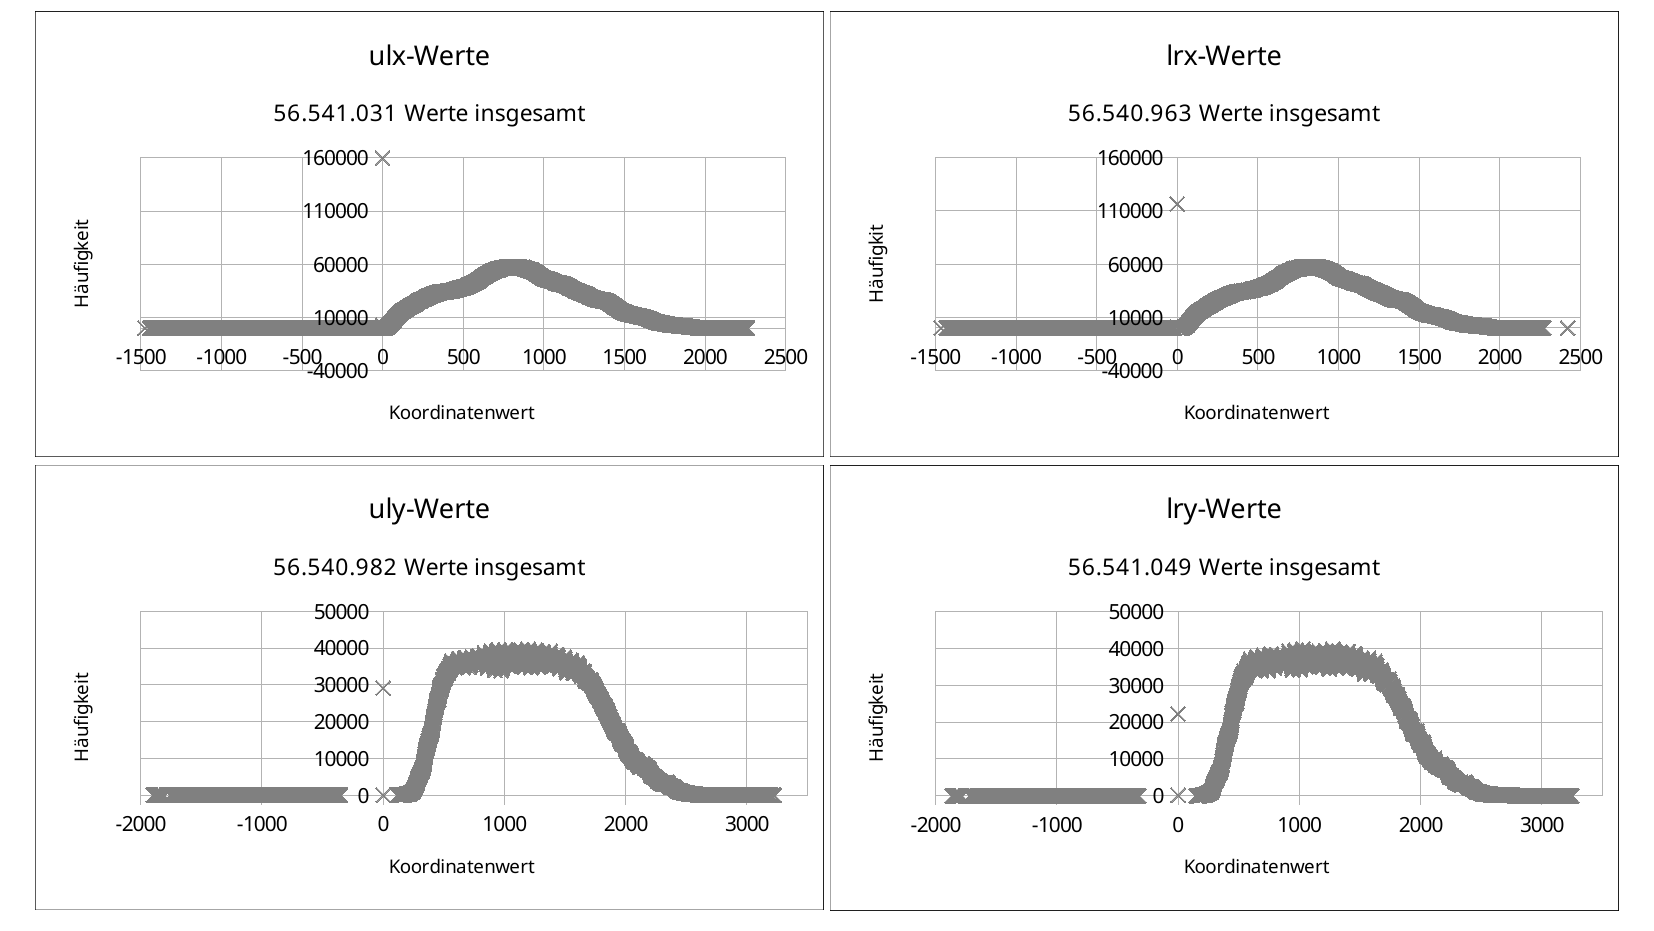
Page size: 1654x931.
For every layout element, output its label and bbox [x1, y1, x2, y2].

chart [830, 465, 1619, 911]
chart [830, 11, 1619, 457]
chart [35, 465, 824, 910]
chart [35, 11, 824, 457]
